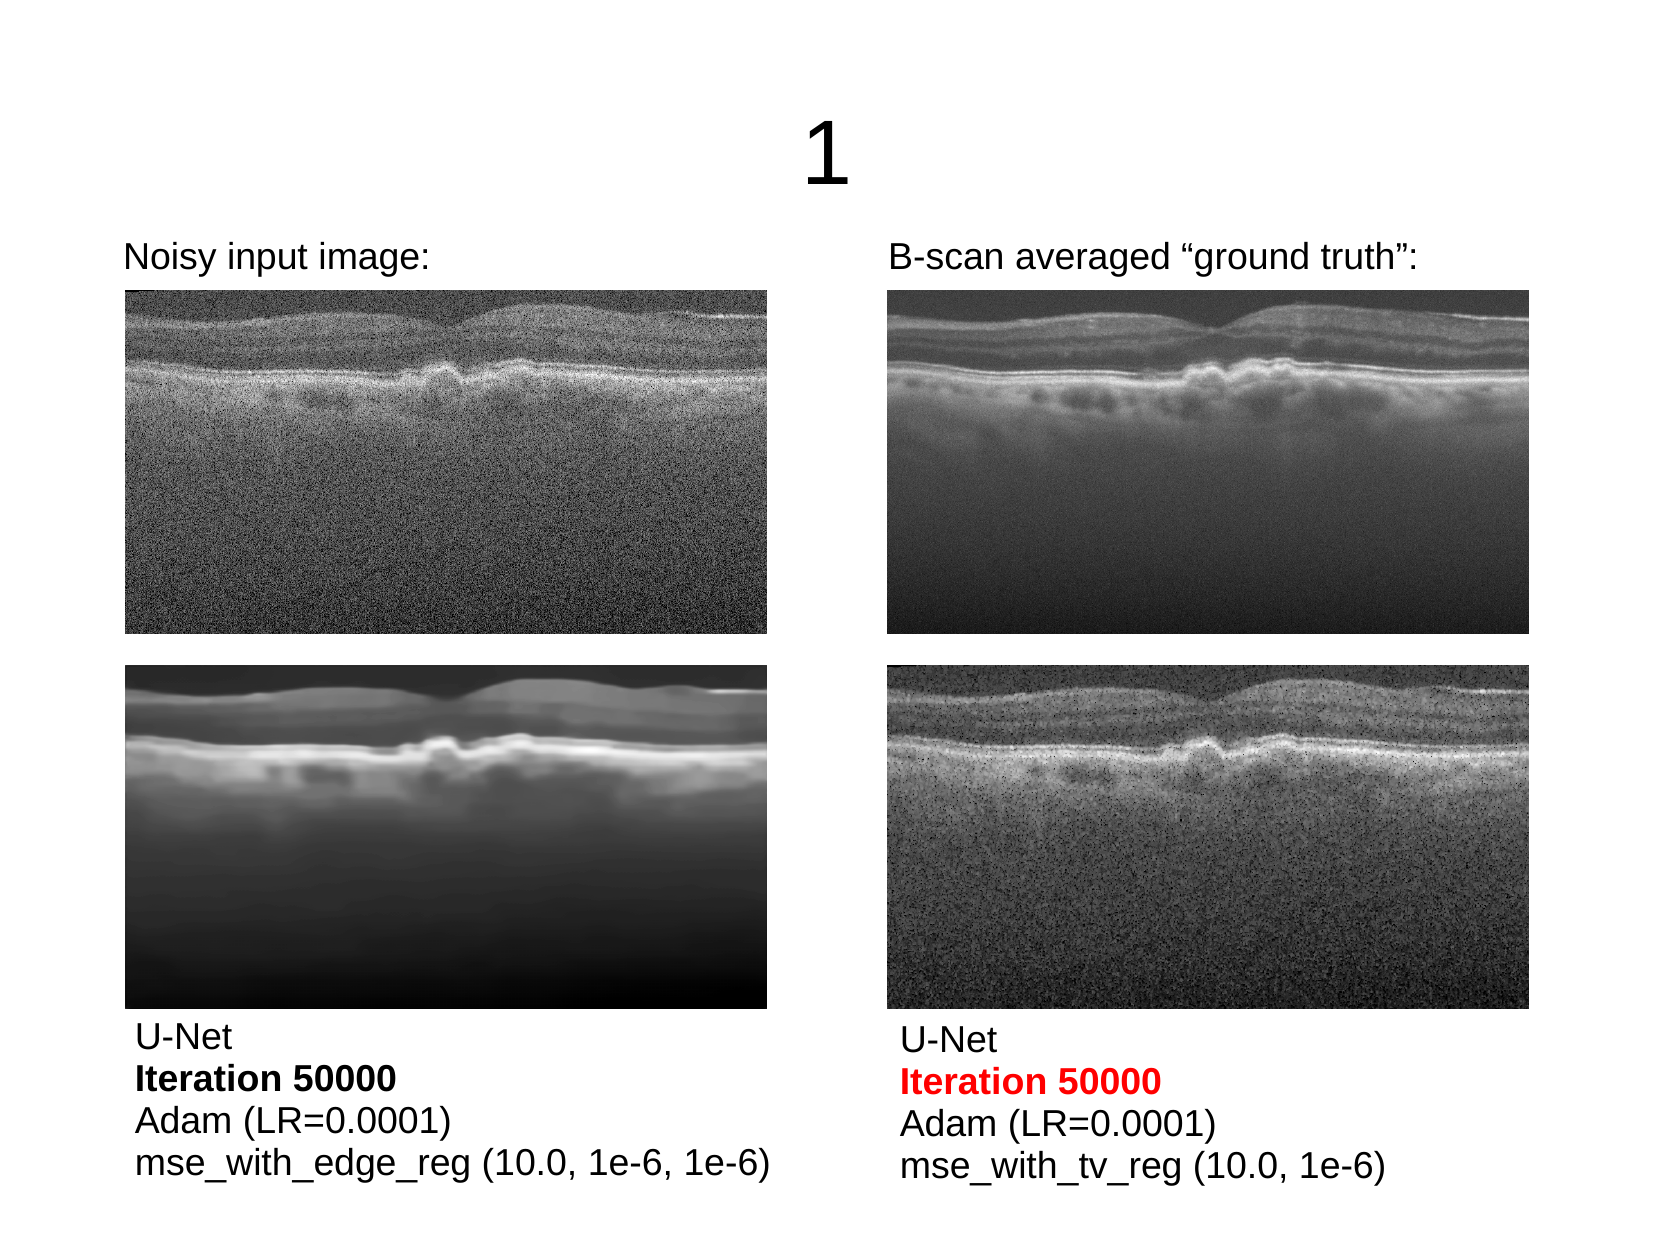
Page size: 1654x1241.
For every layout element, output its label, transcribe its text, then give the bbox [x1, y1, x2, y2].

picture [887, 665, 1529, 1009]
picture [887, 290, 1529, 634]
picture [125, 665, 767, 1009]
text_box U-Net Iteration 50000 Adam (LR=0.0001) mse_with_tv_reg (10.0, 1e-6) [885, 1011, 1402, 1195]
text_box B-scan averaged “ground truth”: [873, 228, 1434, 286]
title 1 [82, 49, 1571, 257]
picture [125, 290, 767, 634]
text_box U-Net Iteration 50000 Adam (LR=0.0001) mse_with_edge_reg (10.0, 1e-6, 1e-6) [120, 1008, 786, 1192]
text_box Noisy input image: [108, 227, 446, 285]
